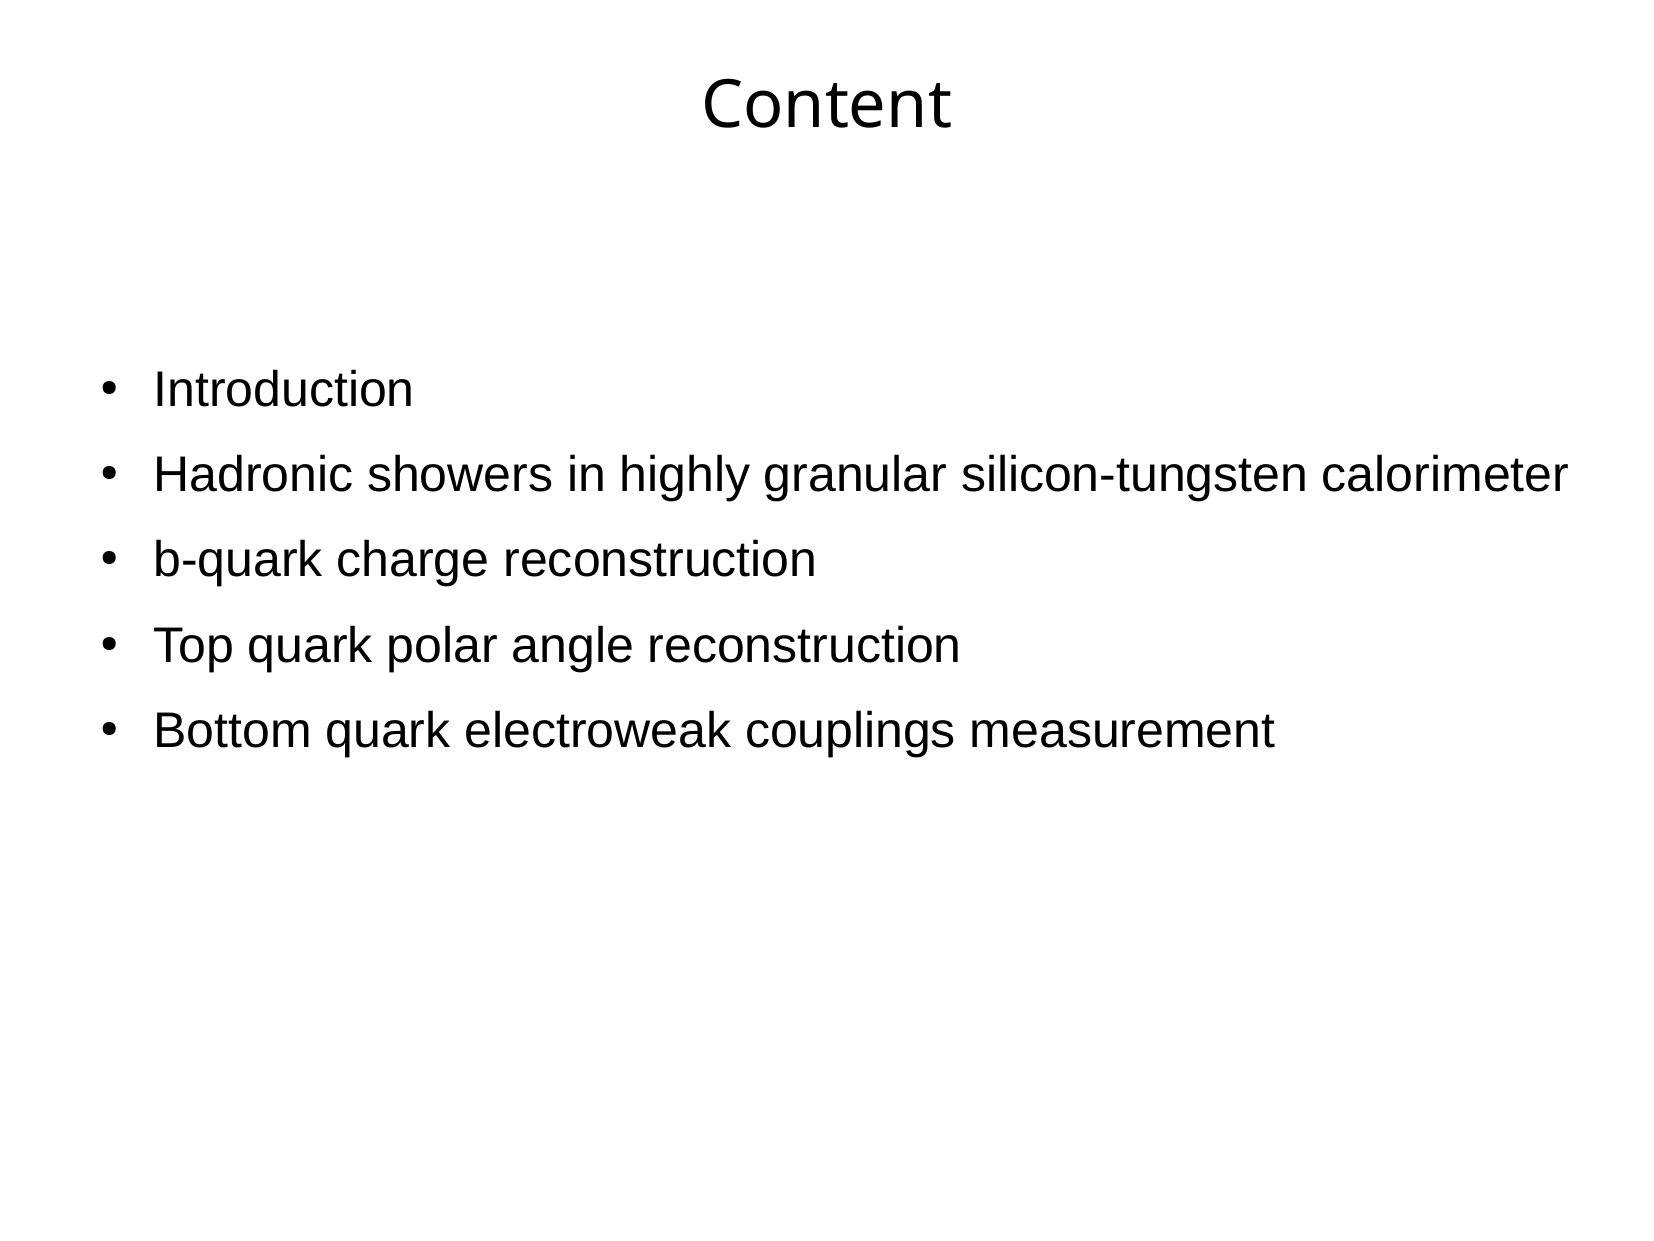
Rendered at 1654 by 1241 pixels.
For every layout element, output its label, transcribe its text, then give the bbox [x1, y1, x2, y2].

list Introduction Hadronic showers in highly granular silicon-tungsten calorimeter b-quark charge reconstruction Top quark polar angle reconstruction Bottom quark electroweak couplings measurement [82, 361, 1571, 1081]
title Content [82, 49, 1571, 154]
